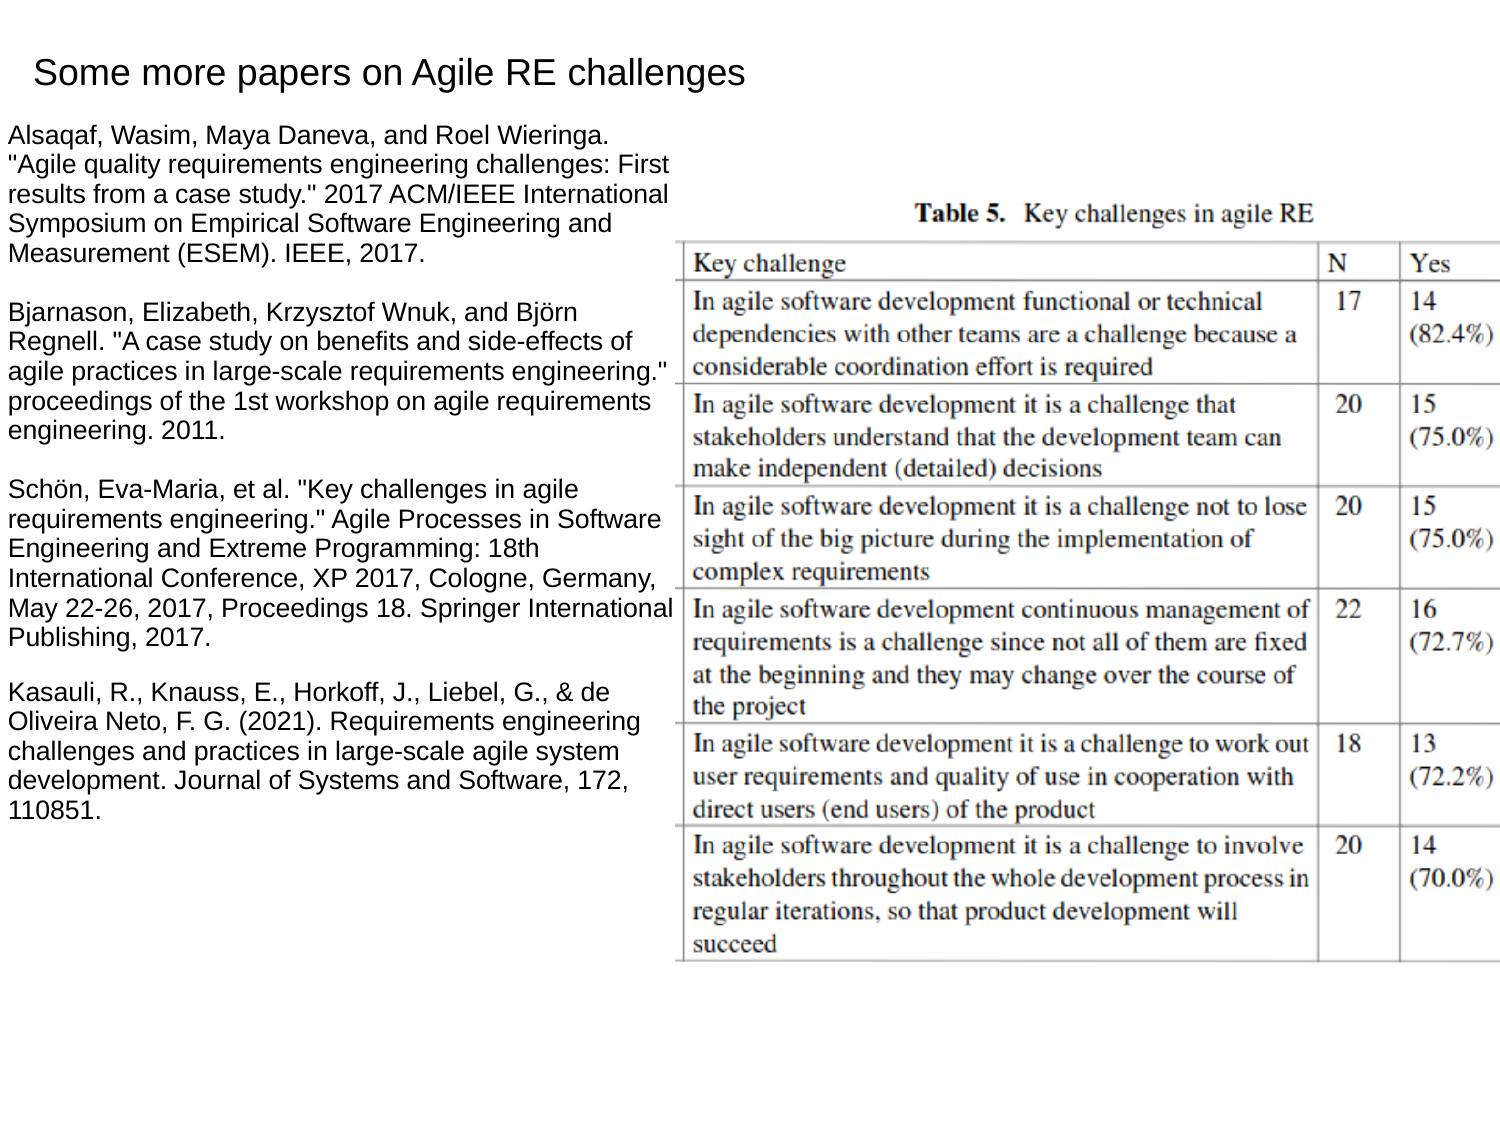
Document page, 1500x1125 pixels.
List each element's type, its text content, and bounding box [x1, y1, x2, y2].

title Some more papers on Agile RE challenges [33, 33, 1126, 113]
list Alsaqaf, Wasim, Maya Daneva, and Roel Wieringa. "Agile quality requirements engineering challenges: First results from a case study." 2017 ACM/IEEE International Symposium on Empirical Software Engineering and Measurement (ESEM). IEEE, 2017. Bjarnason, Elizabeth, Krzysztof Wnuk, and Björn Regnell. "A case study on benefits and side-effects of agile practices in large-scale requirements engineering." proceedings of the 1st workshop on agile requirements engineering. 2011. Schön, Eva-Maria, et al. "Key challenges in agile requirements engineering." Agile Processes in Software Engineering and Extreme Programming: 18th International Conference, XP 2017, Cologne, Germany, May 22-26, 2017, Proceedings 18. Springer International Publishing, 2017. Kasauli, R., Knauss, E., Horkoff, J., Liebel, G., & de Oliveira Neto, F. G. (2021). Requirements engineering challenges and practices in large-scale agile system development. Journal of Systems and Software, 172, 110851. [7, 117, 676, 1088]
picture [675, 188, 1500, 975]
